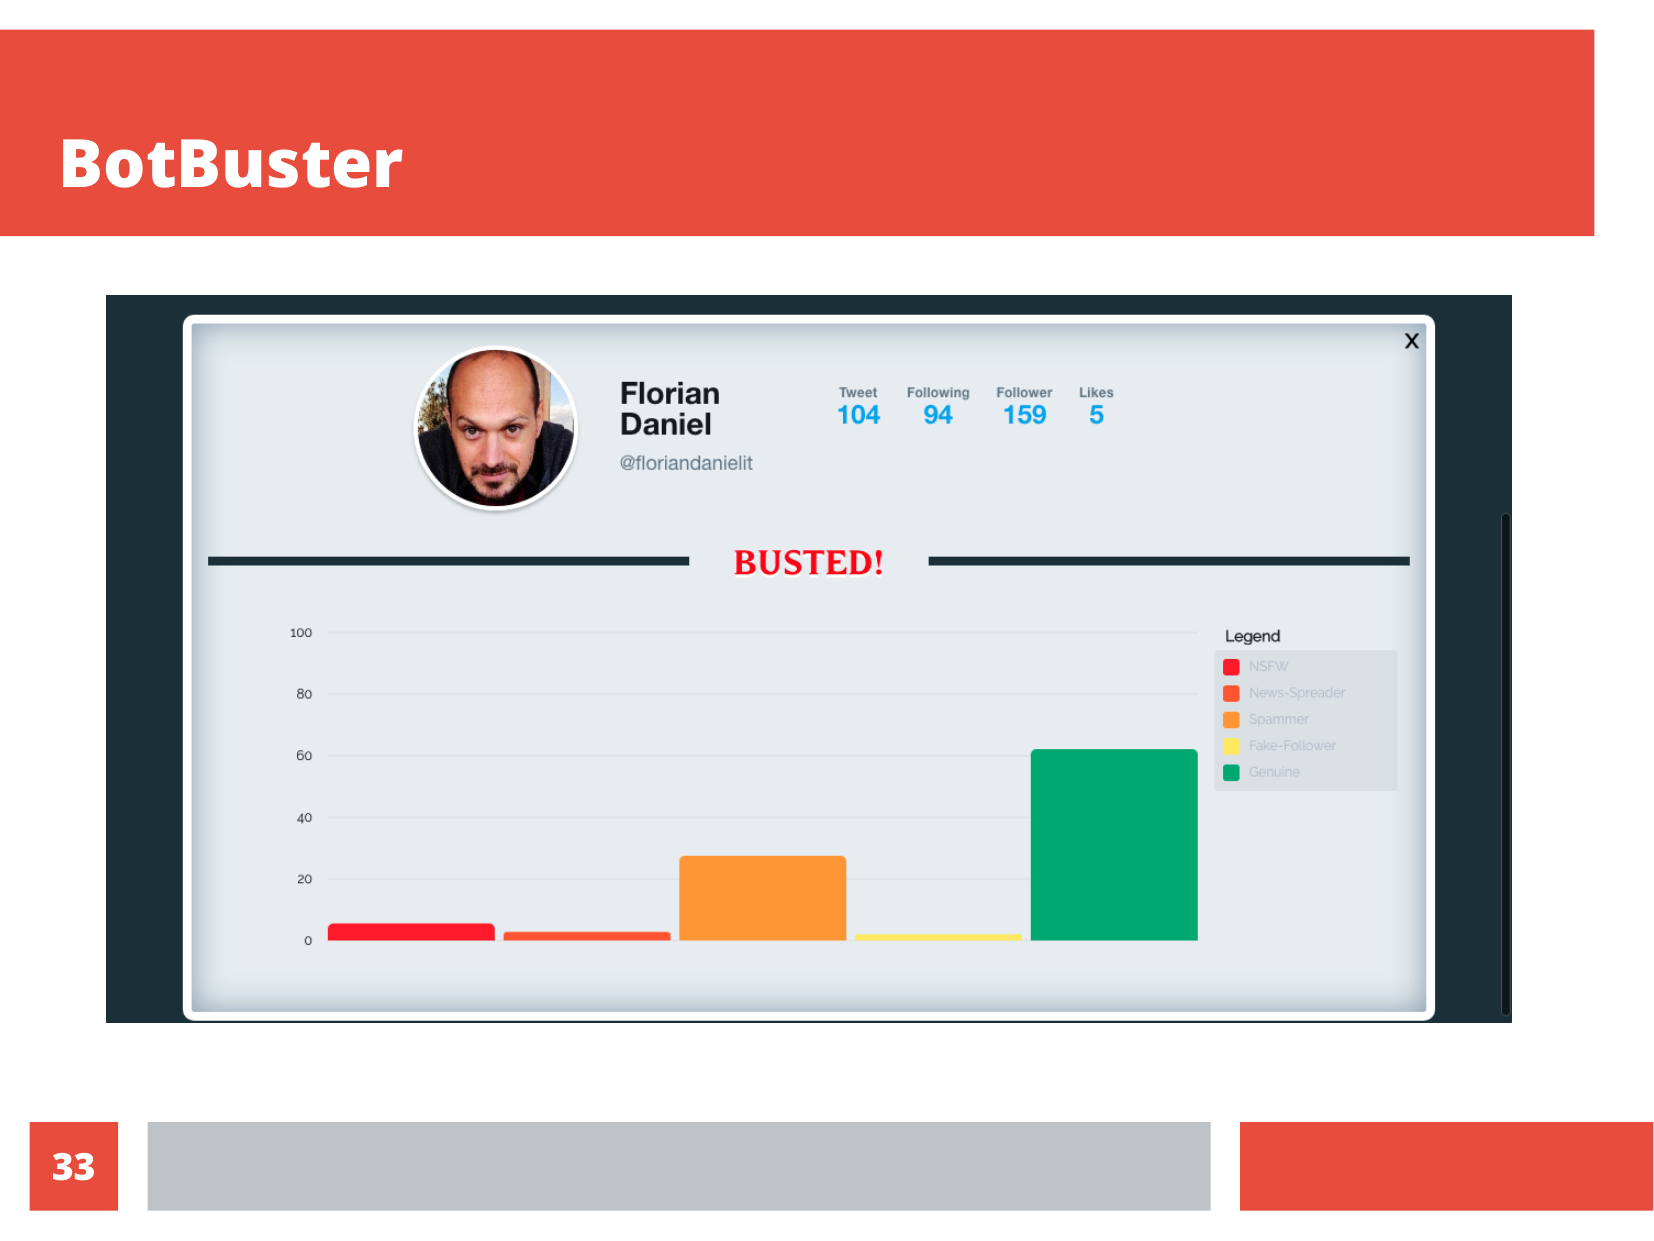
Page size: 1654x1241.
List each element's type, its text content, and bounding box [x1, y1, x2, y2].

title BotBuster [59, 59, 1595, 207]
picture [106, 295, 1512, 1023]
